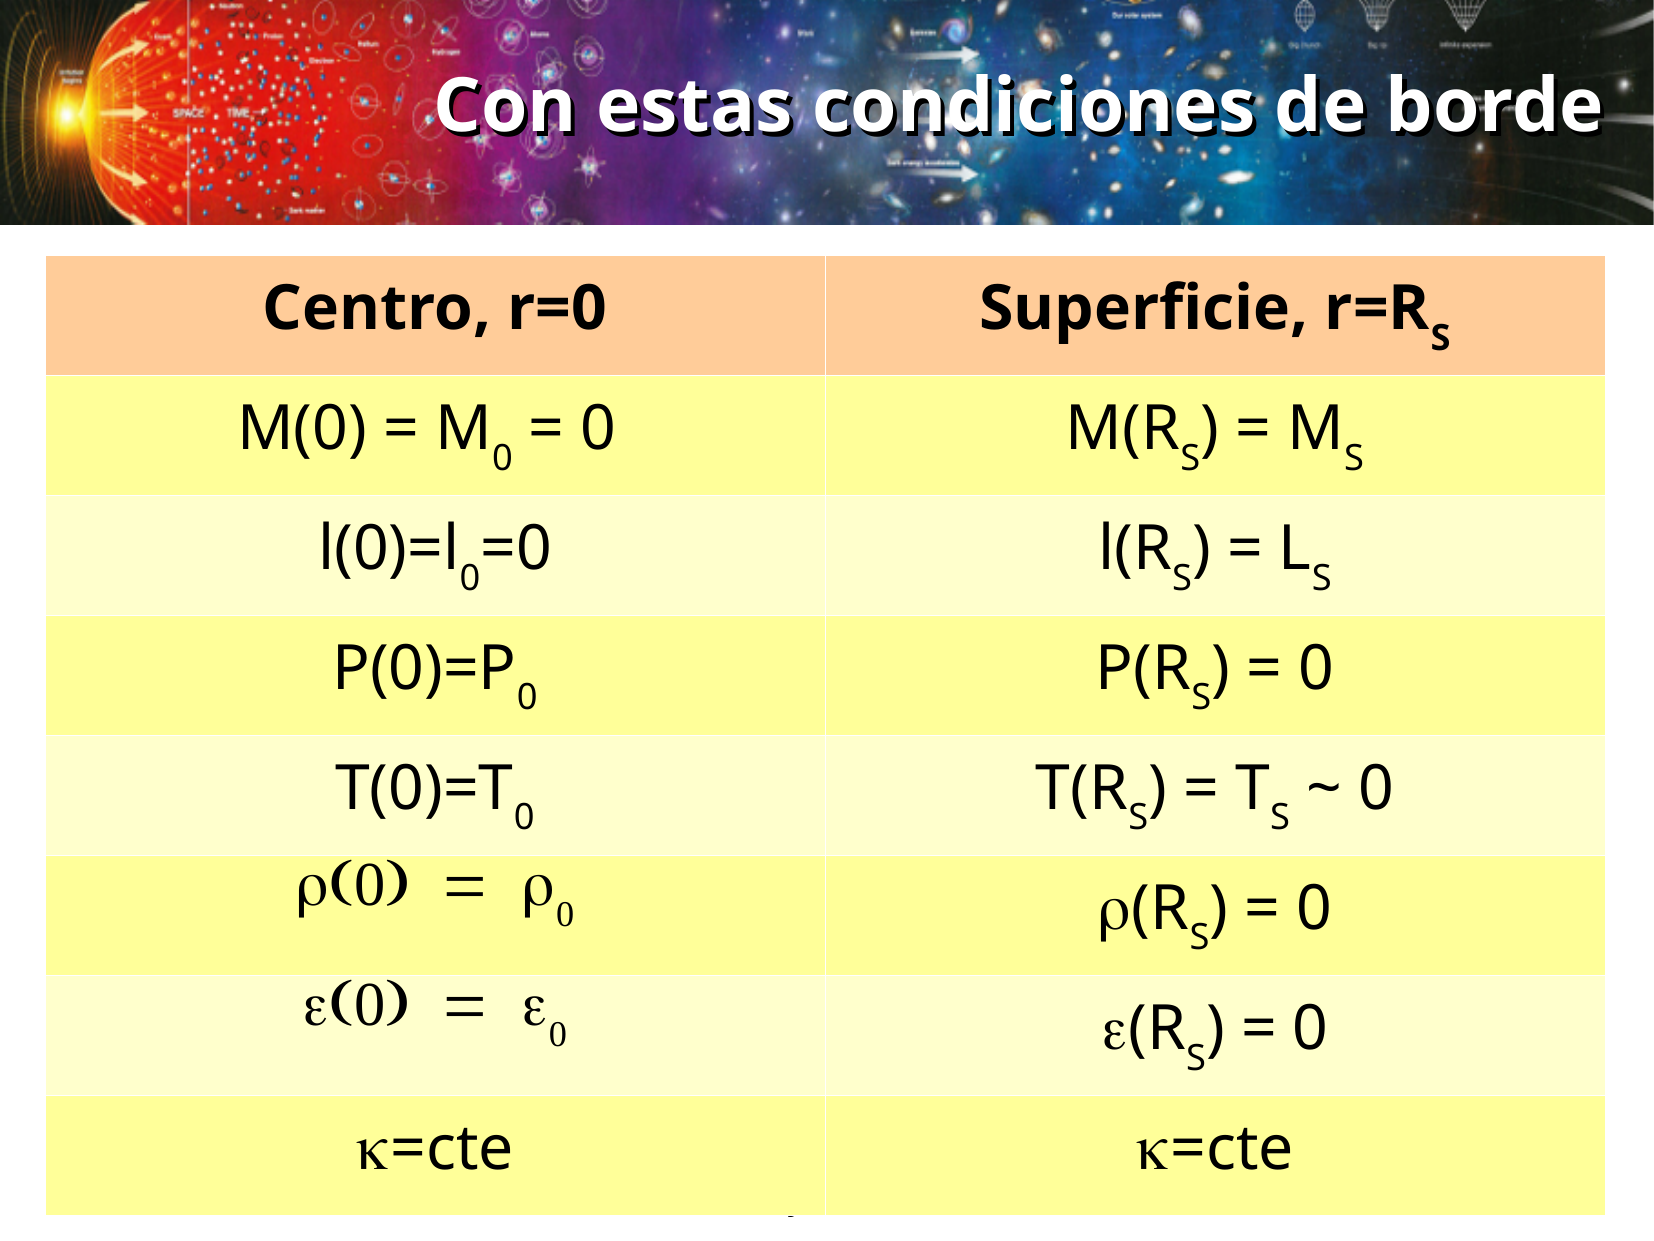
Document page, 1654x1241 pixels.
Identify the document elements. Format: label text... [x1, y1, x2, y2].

table_cell l(RS) = LS [826, 496, 1605, 615]
table_cell e(RS) = 0 [826, 976, 1605, 1095]
table_cell P(RS) = 0 [826, 616, 1605, 735]
table_cell r(0) = r0 [46, 856, 825, 975]
table_cell e(0) = e0 [46, 976, 825, 1095]
table_cell l(0)=l0=0 [46, 496, 825, 615]
table_cell k=cte [46, 1096, 825, 1215]
table_cell M(RS) = MS [826, 376, 1605, 495]
table_cell T(RS) = TS ~ 0 [826, 736, 1605, 855]
table_cell r(RS) = 0 [826, 856, 1605, 975]
table_cell M(0) = M0 = 0 [46, 376, 825, 495]
table_cell k=cte [826, 1096, 1605, 1215]
table_header Superficie, r=RS [826, 256, 1605, 375]
table_header Centro, r=0 [46, 256, 825, 375]
table_cell P(0)=P0 [46, 616, 825, 735]
title Con estas condiciones de borde [45, 15, 1606, 191]
picture [0, 0, 1654, 225]
table_cell T(0)=T0 [46, 736, 825, 855]
